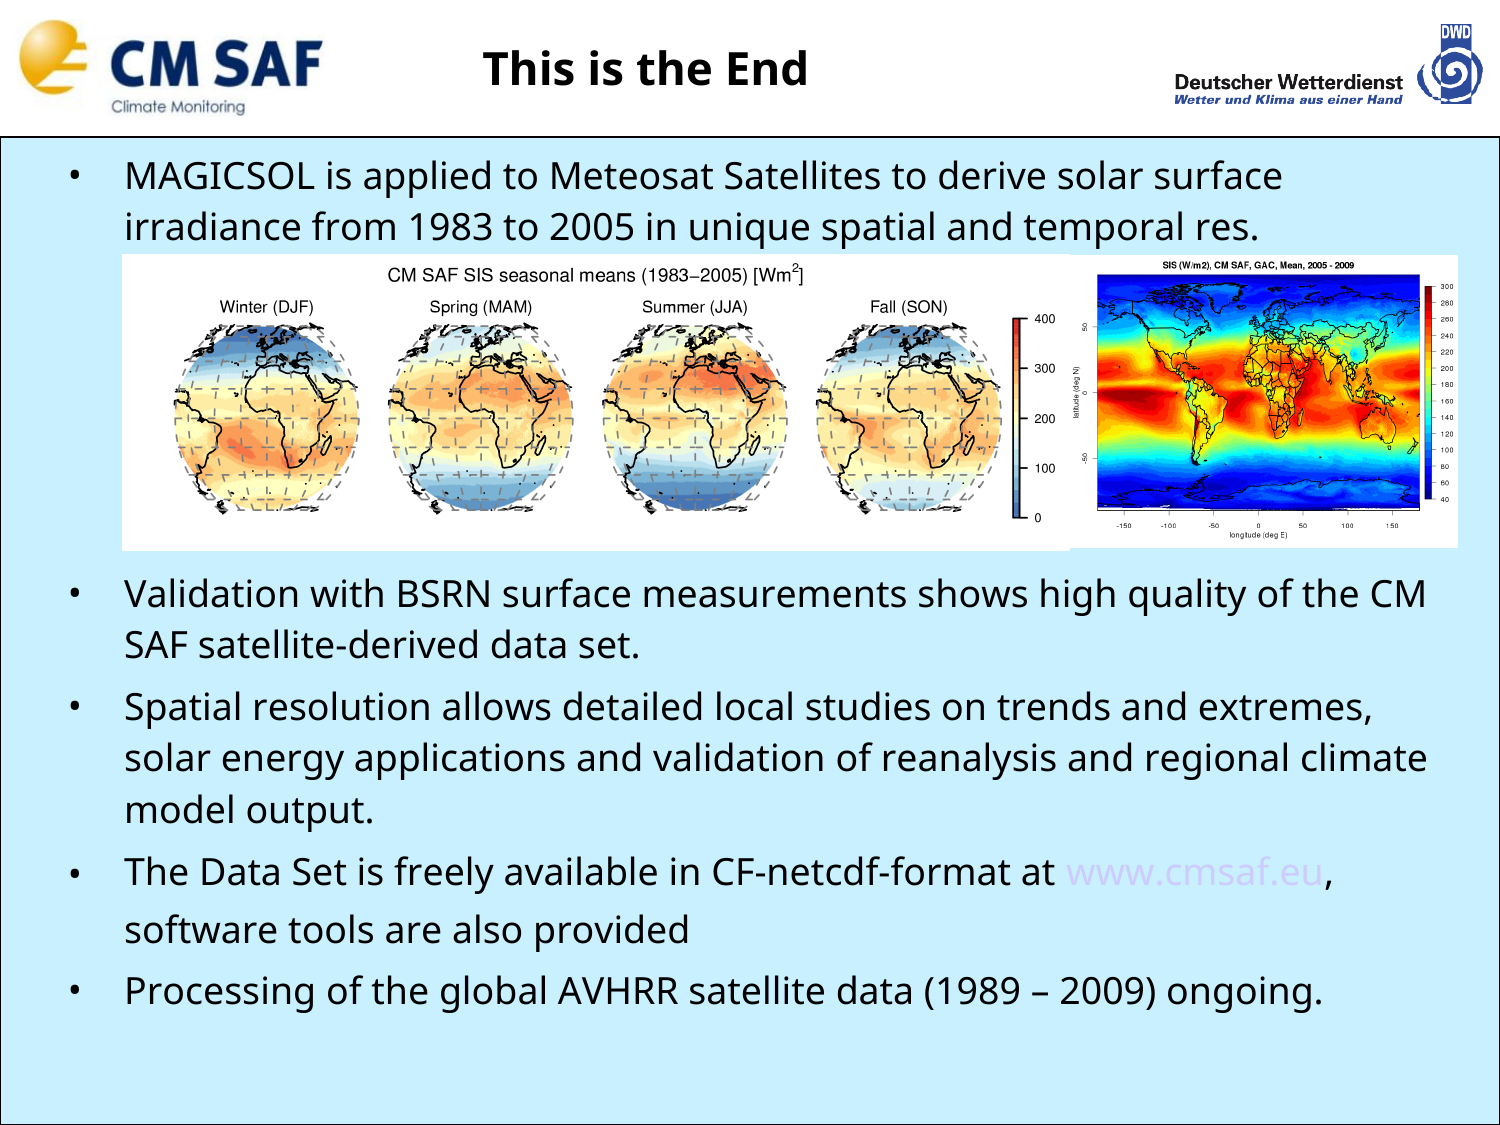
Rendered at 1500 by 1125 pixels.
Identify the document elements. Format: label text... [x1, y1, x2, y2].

text_box This is the End [467, 31, 825, 103]
picture [17, 19, 325, 117]
picture [122, 254, 1458, 551]
text_box MAGICSOL is applied to Meteosat Satellites to derive solar surface irradiance from 1983 to 2005 in unique spatial and temporal res. Validation with BSRN surface measurements shows high quality of the CM SAF satellite-derived data set. Spatial resolution allows detailed local studies on trends and extremes, solar energy applications and validation of reanalysis and regional climate model output. The Data Set is freely available in CF-netcdf-format at www.cmsaf.eu, software tools are also provided Processing of the global AVHRR satellite data (1989 – 2009) ongoing. [53, 137, 1459, 1020]
picture [1175, 24, 1483, 104]
